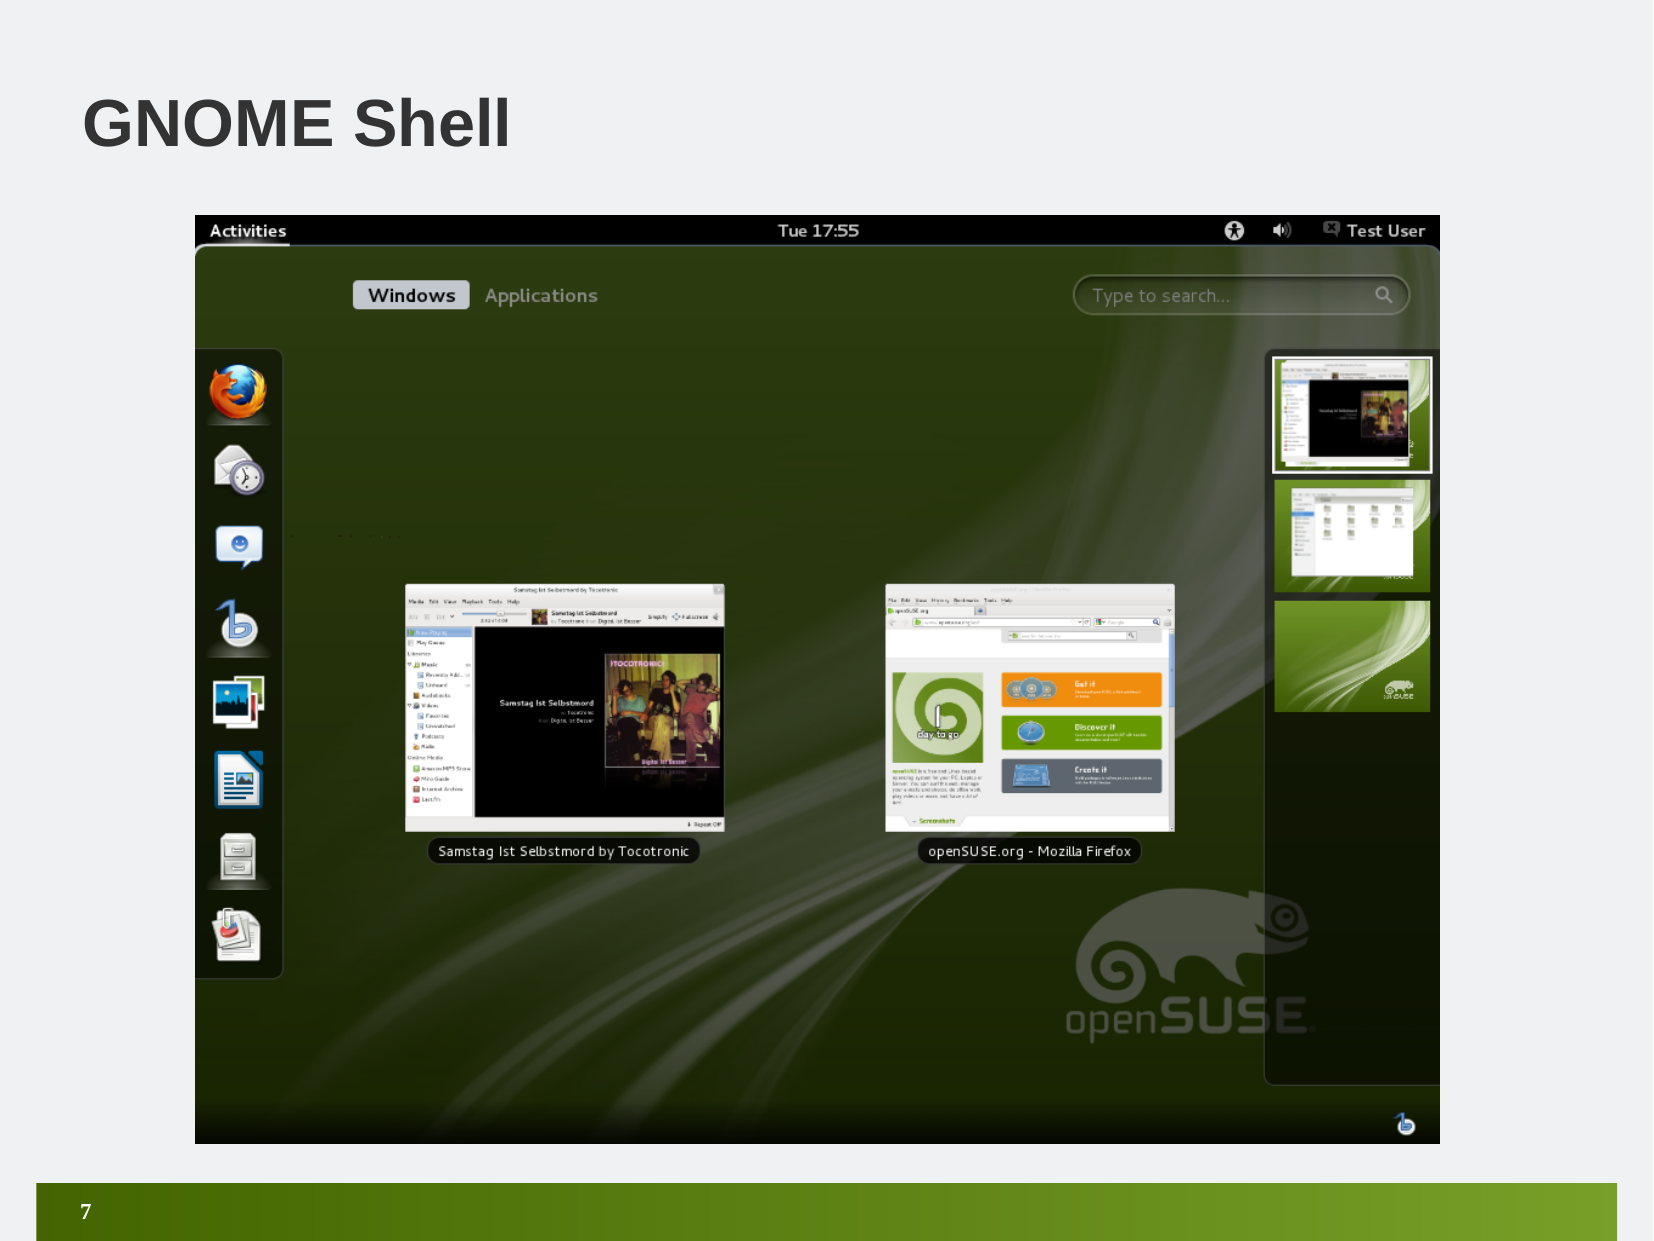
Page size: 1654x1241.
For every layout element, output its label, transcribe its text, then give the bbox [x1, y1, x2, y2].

picture [0, 0, 1654, 1241]
title GNOME Shell [82, 49, 1571, 198]
